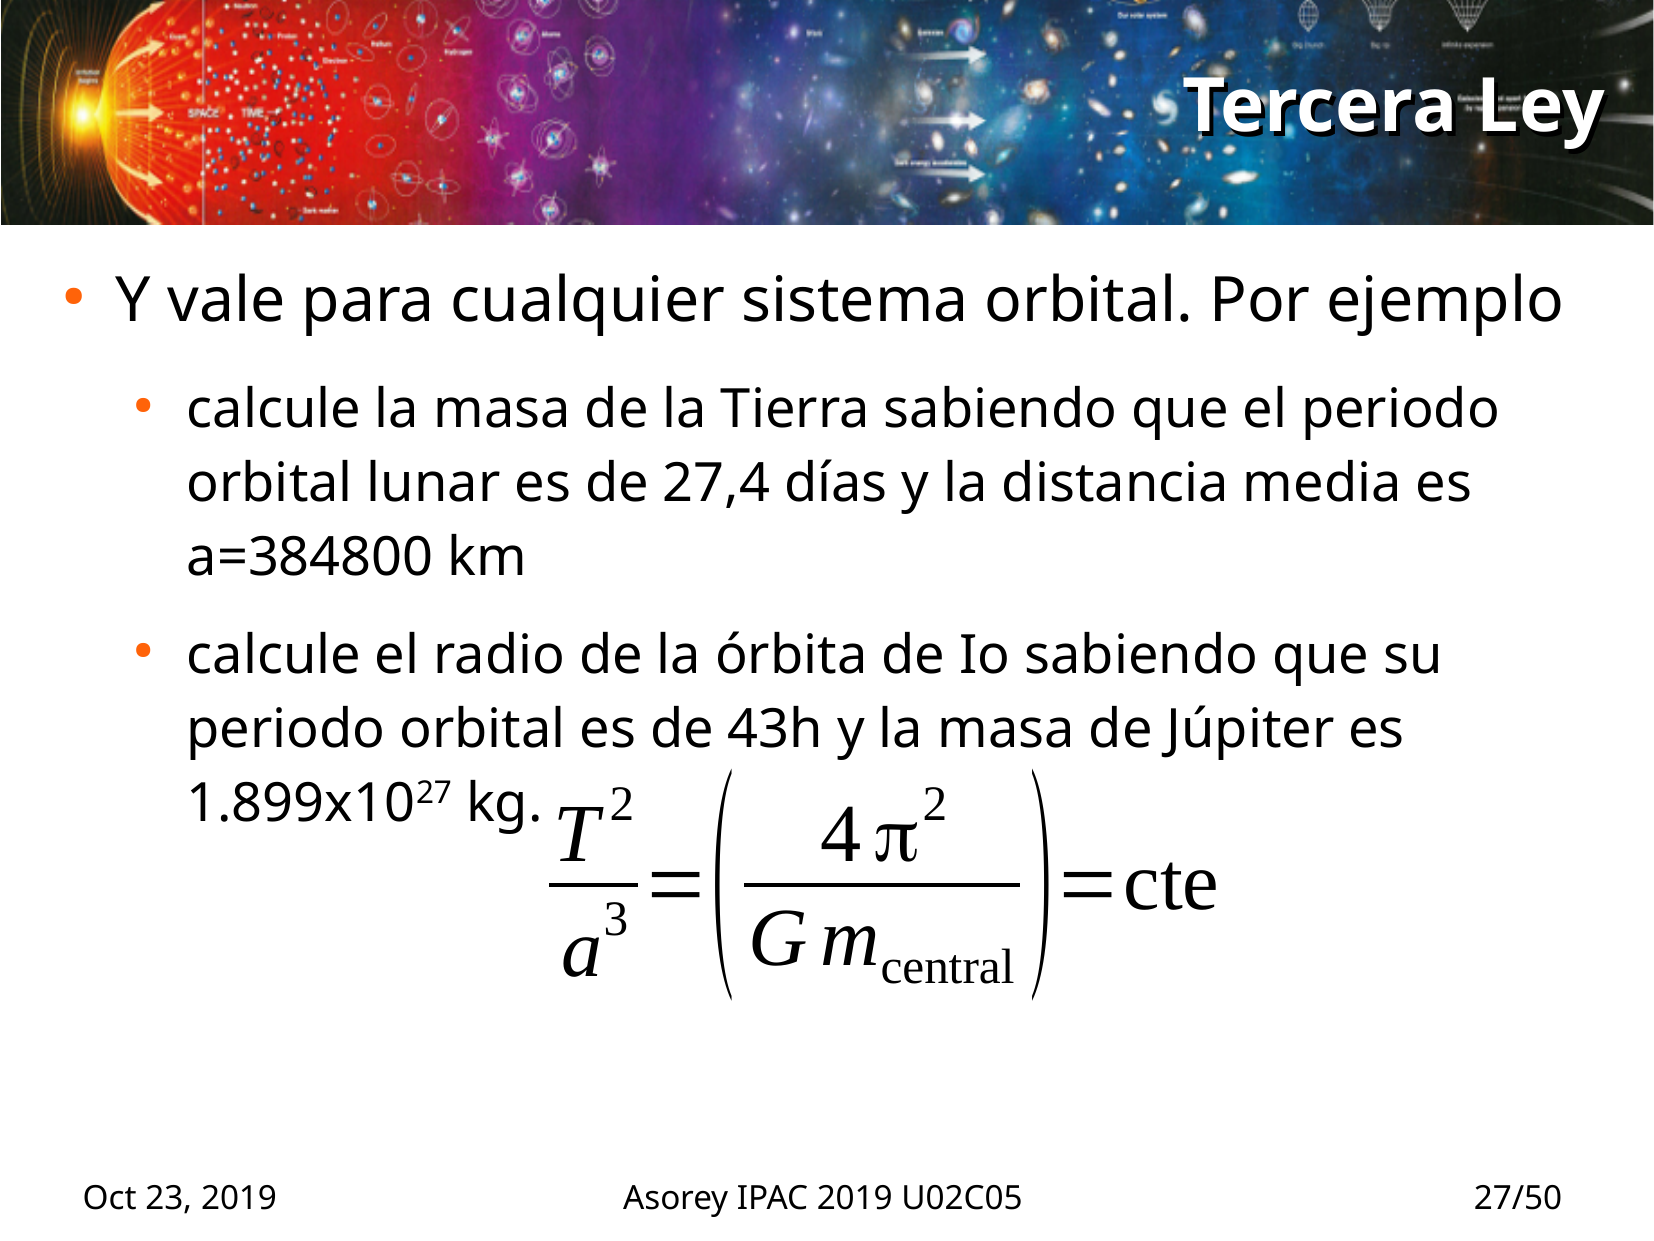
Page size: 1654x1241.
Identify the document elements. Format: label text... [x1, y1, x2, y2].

chart [540, 765, 1227, 1007]
list Y vale para cualquier sistema orbital. Por ejemplo calcule la masa de la Tierra sabiendo que el periodo orbital lunar es de 27,4 días y la distancia media es a=384800 km calcule el radio de la órbita de Io sabiendo que su periodo orbital es de 43h y la masa de Júpiter es 1.899x1027 kg. [45, 255, 1606, 1156]
picture [1, 0, 1654, 225]
title Tercera Ley [45, 15, 1606, 191]
